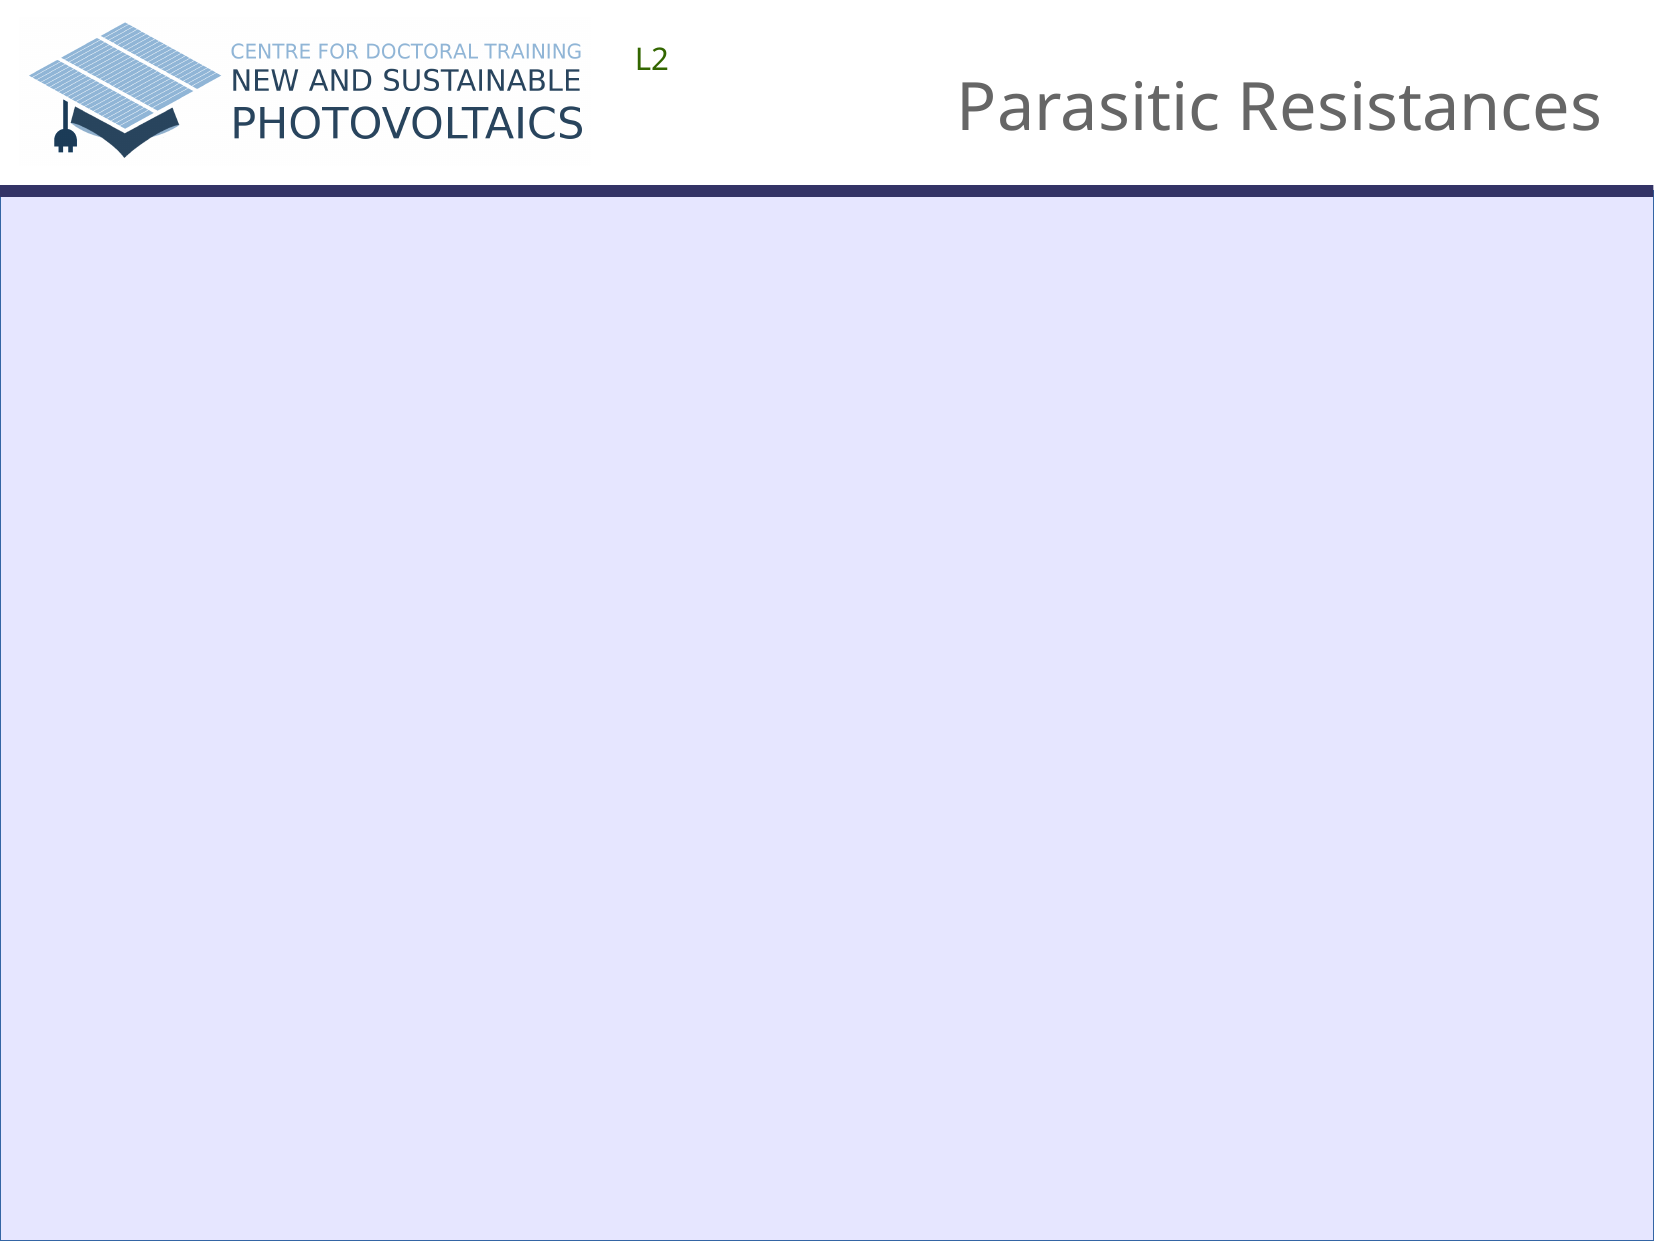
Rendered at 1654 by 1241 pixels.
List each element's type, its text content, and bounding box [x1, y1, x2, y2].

picture [19, 17, 591, 166]
text_box Parasitic Resistances [767, 51, 1619, 142]
text_box [0, 197, 1654, 1241]
text_box L2 [620, 29, 880, 80]
